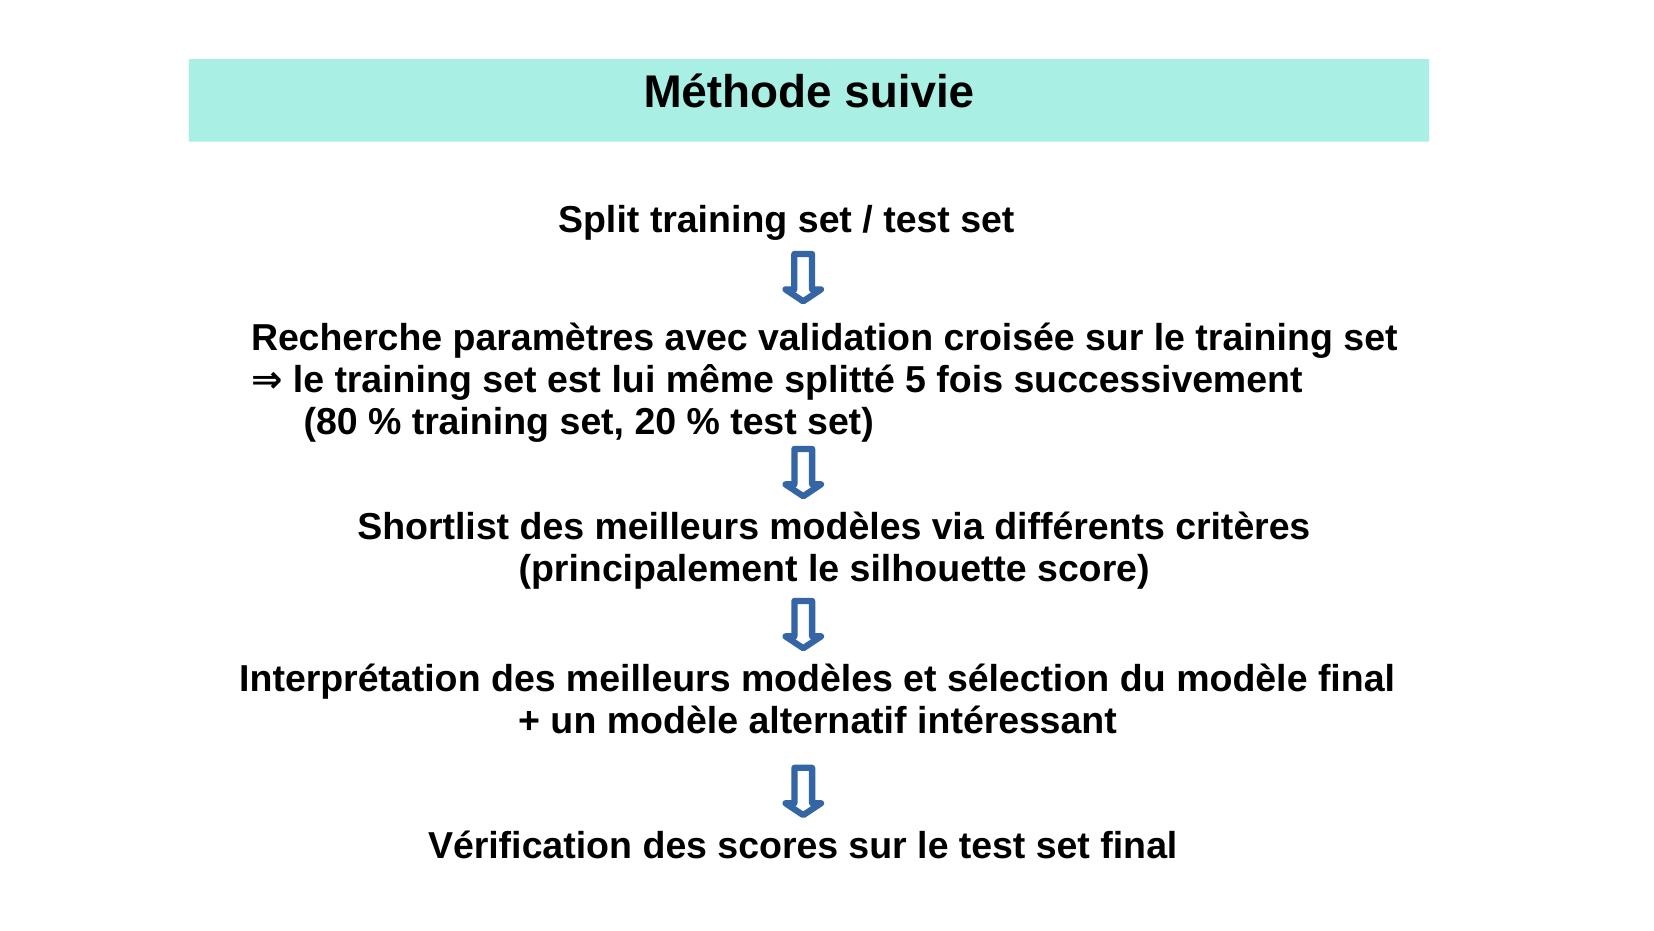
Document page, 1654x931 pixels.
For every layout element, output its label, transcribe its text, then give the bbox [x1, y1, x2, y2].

text_box [785, 253, 821, 302]
text_box Vérification des scores sur le test set final [413, 817, 1194, 875]
text_box [785, 767, 822, 816]
text_box Shortlist des meilleurs modèles via différents critères (principalement le silhouette score) [342, 498, 1327, 598]
text_box Méthode suivie [188, 59, 1430, 142]
text_box [785, 448, 822, 497]
text_box Split training set / test set [543, 191, 1036, 249]
text_box Recherche paramètres avec validation croisée sur le training set ⇒ le training set est lui même splitté 5 fois successivement (80 % training set, 20 % test set) [236, 309, 1414, 493]
text_box [785, 600, 822, 649]
text_box Interprétation des meilleurs modèles et sélection du modèle final + un modèle alternatif intéressant [224, 650, 1412, 750]
